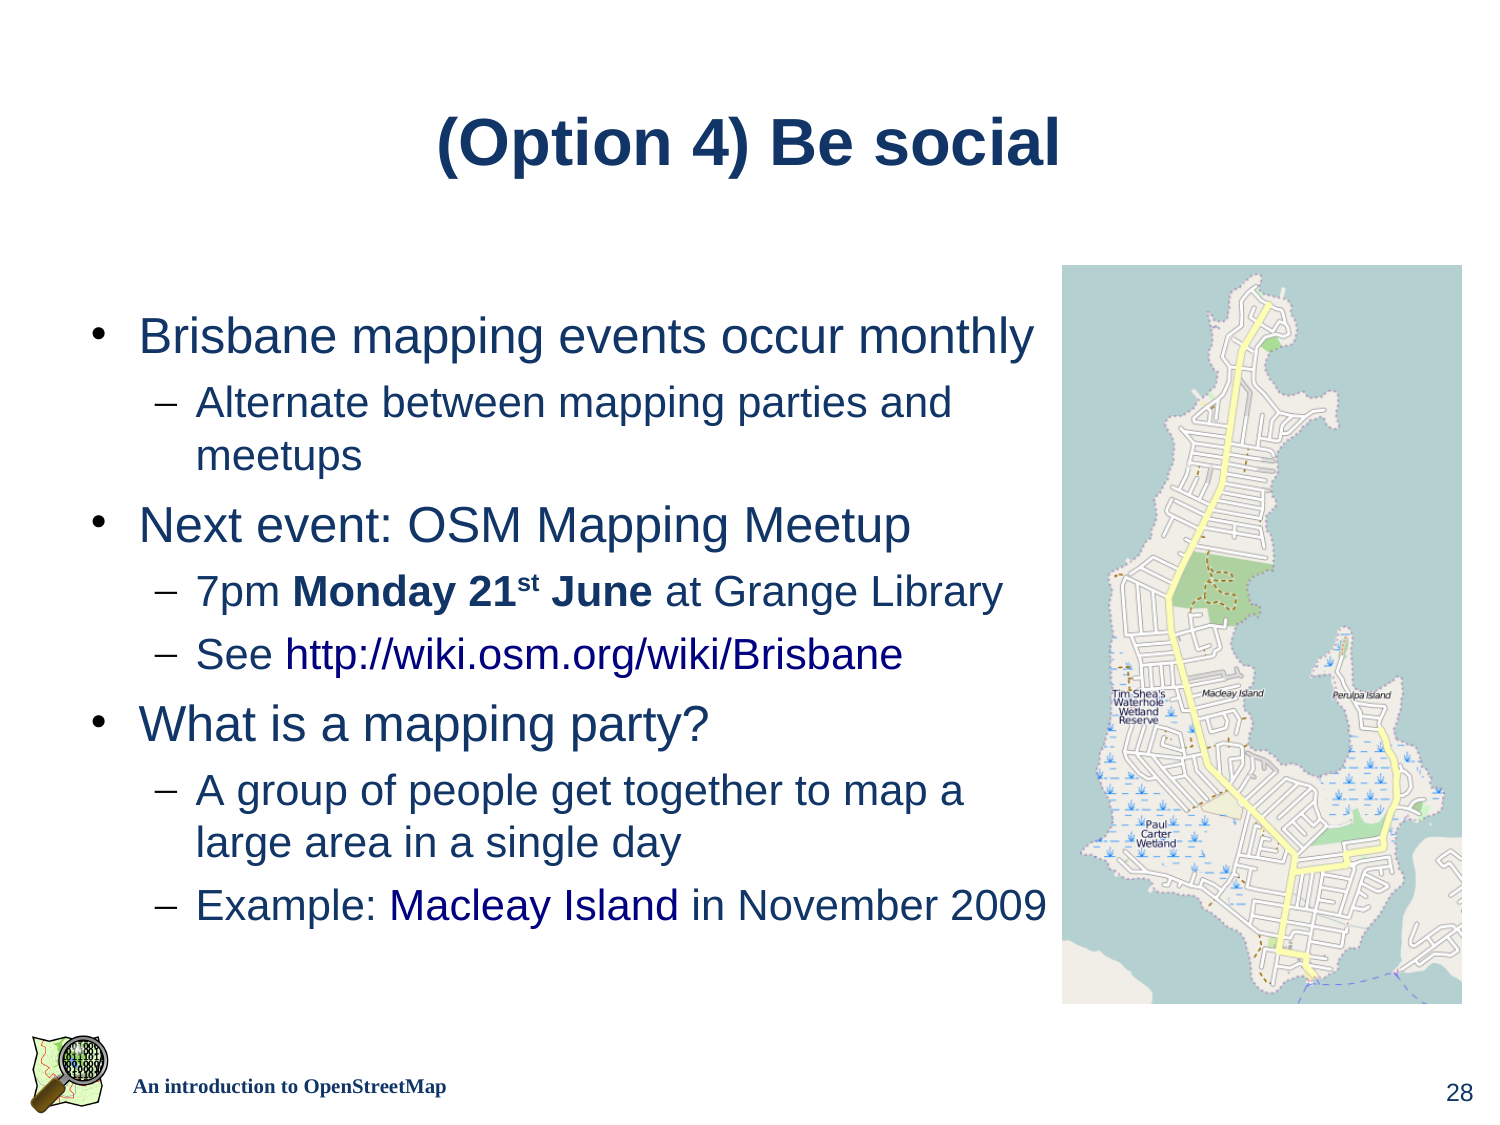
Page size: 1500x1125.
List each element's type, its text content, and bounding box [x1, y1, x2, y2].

picture [29, 1033, 110, 1114]
picture [1062, 265, 1462, 1004]
list Brisbane mapping events occur monthly Alternate between mapping parties and meetups Next event: OSM Mapping Meetup 7pm Monday 21st June at Grange Library See http://wiki.osm.org/wiki/Brisbane What is a mapping party? A group of people get together to map a large area in a single day Example: Macleay Island in November 2009 [74, 295, 1063, 1038]
title (Option 4) Be social [74, 44, 1425, 233]
